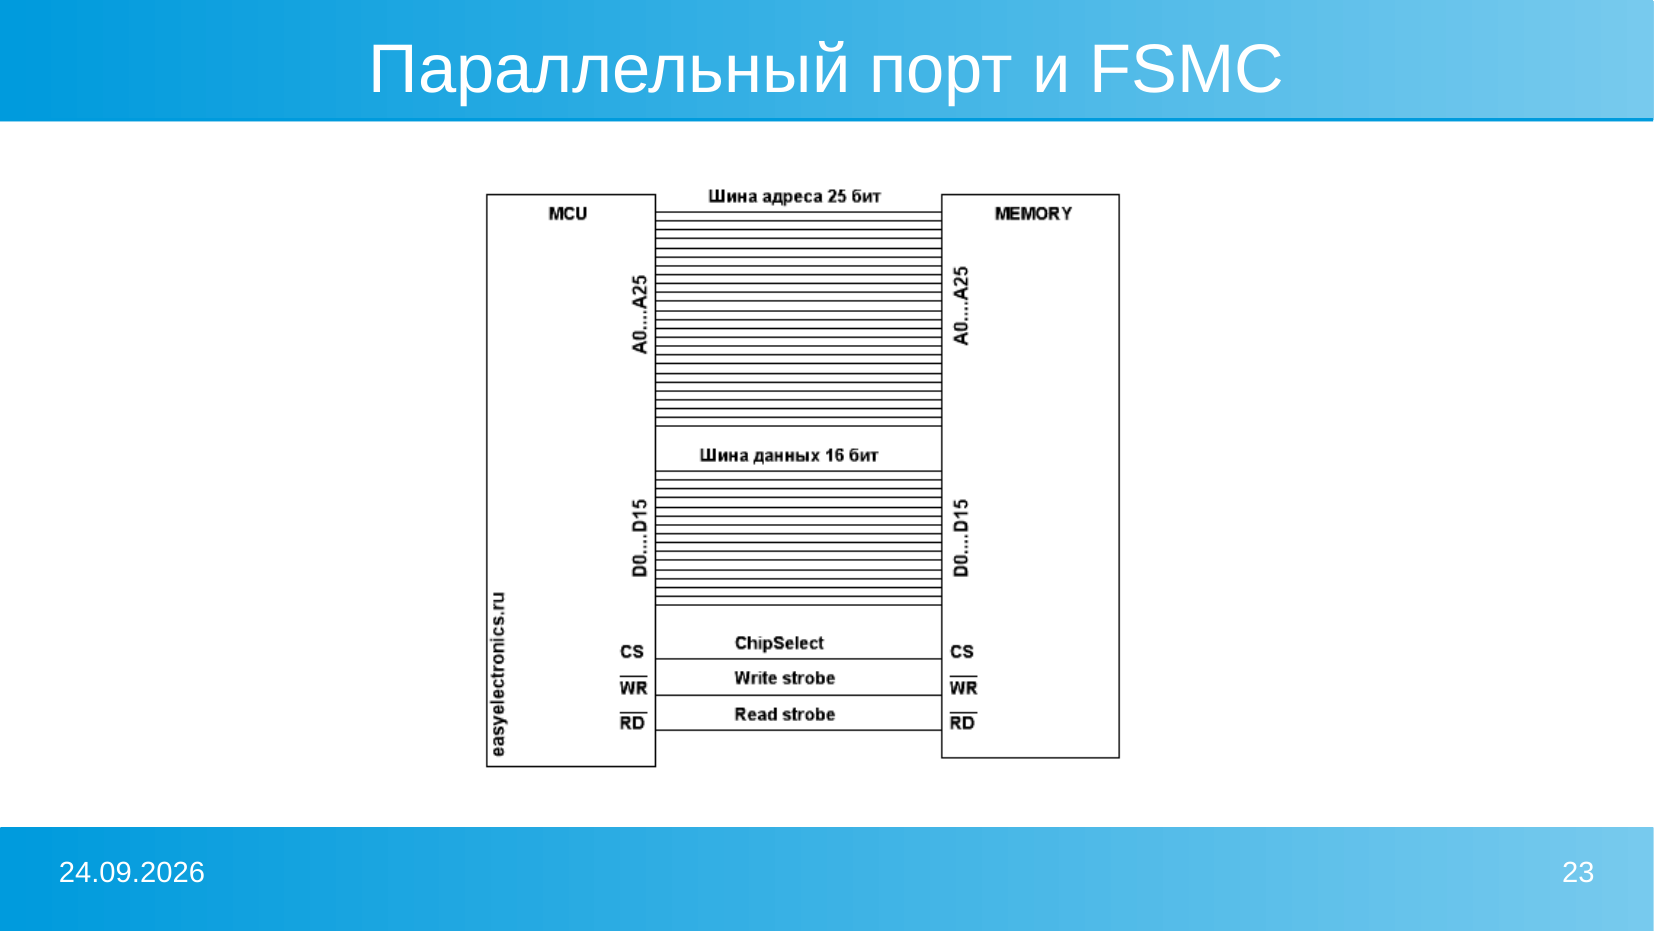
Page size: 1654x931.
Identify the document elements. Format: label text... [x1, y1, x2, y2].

picture [450, 149, 1155, 802]
title Параллельный порт и FSMC [59, 29, 1595, 108]
